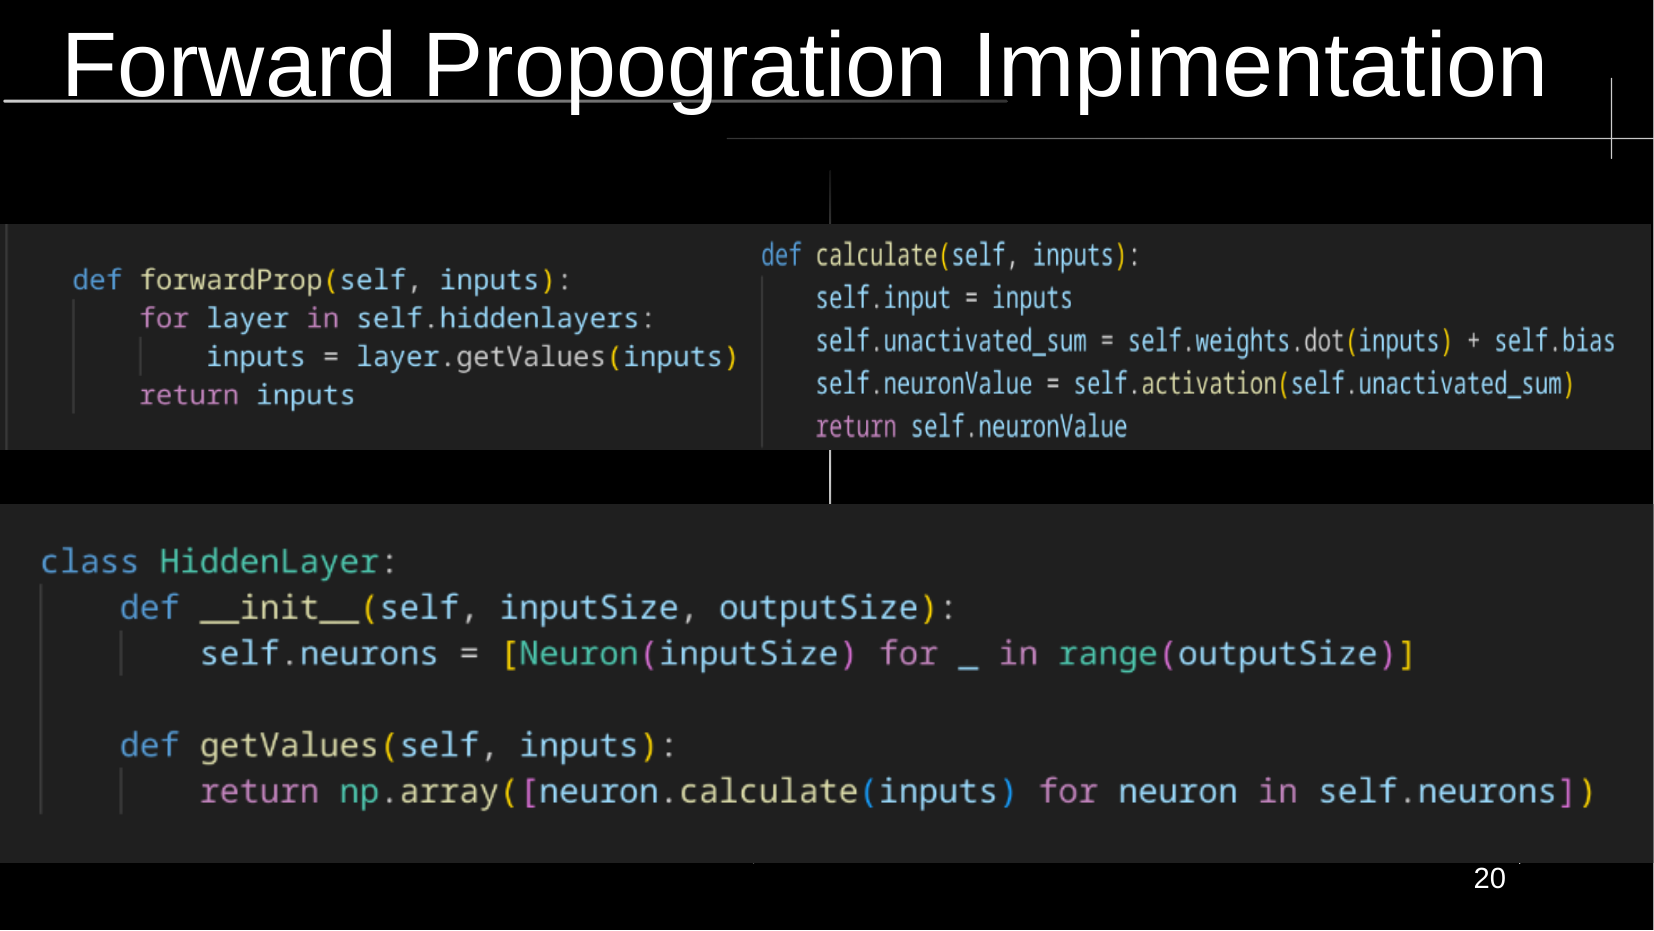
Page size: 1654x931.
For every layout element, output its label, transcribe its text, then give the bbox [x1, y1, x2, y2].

title Forward Propogration Impimentation [23, 11, 1589, 119]
picture [0, 224, 1651, 451]
picture [0, 504, 1654, 863]
